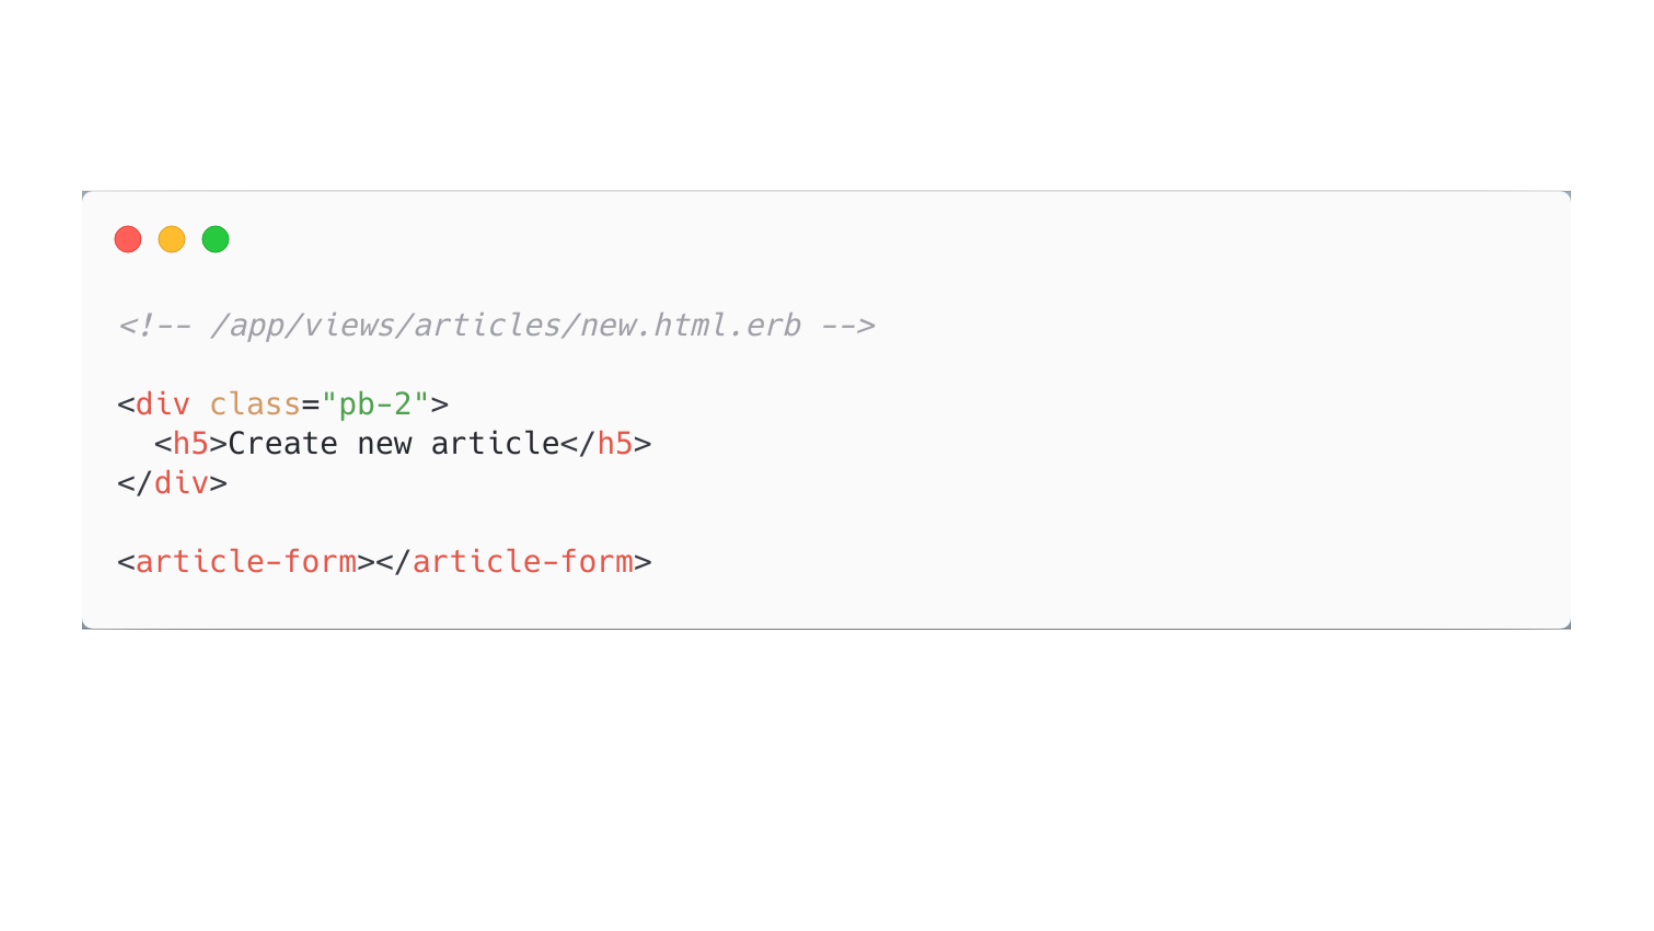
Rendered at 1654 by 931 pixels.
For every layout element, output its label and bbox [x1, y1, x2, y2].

picture [82, 190, 1571, 631]
